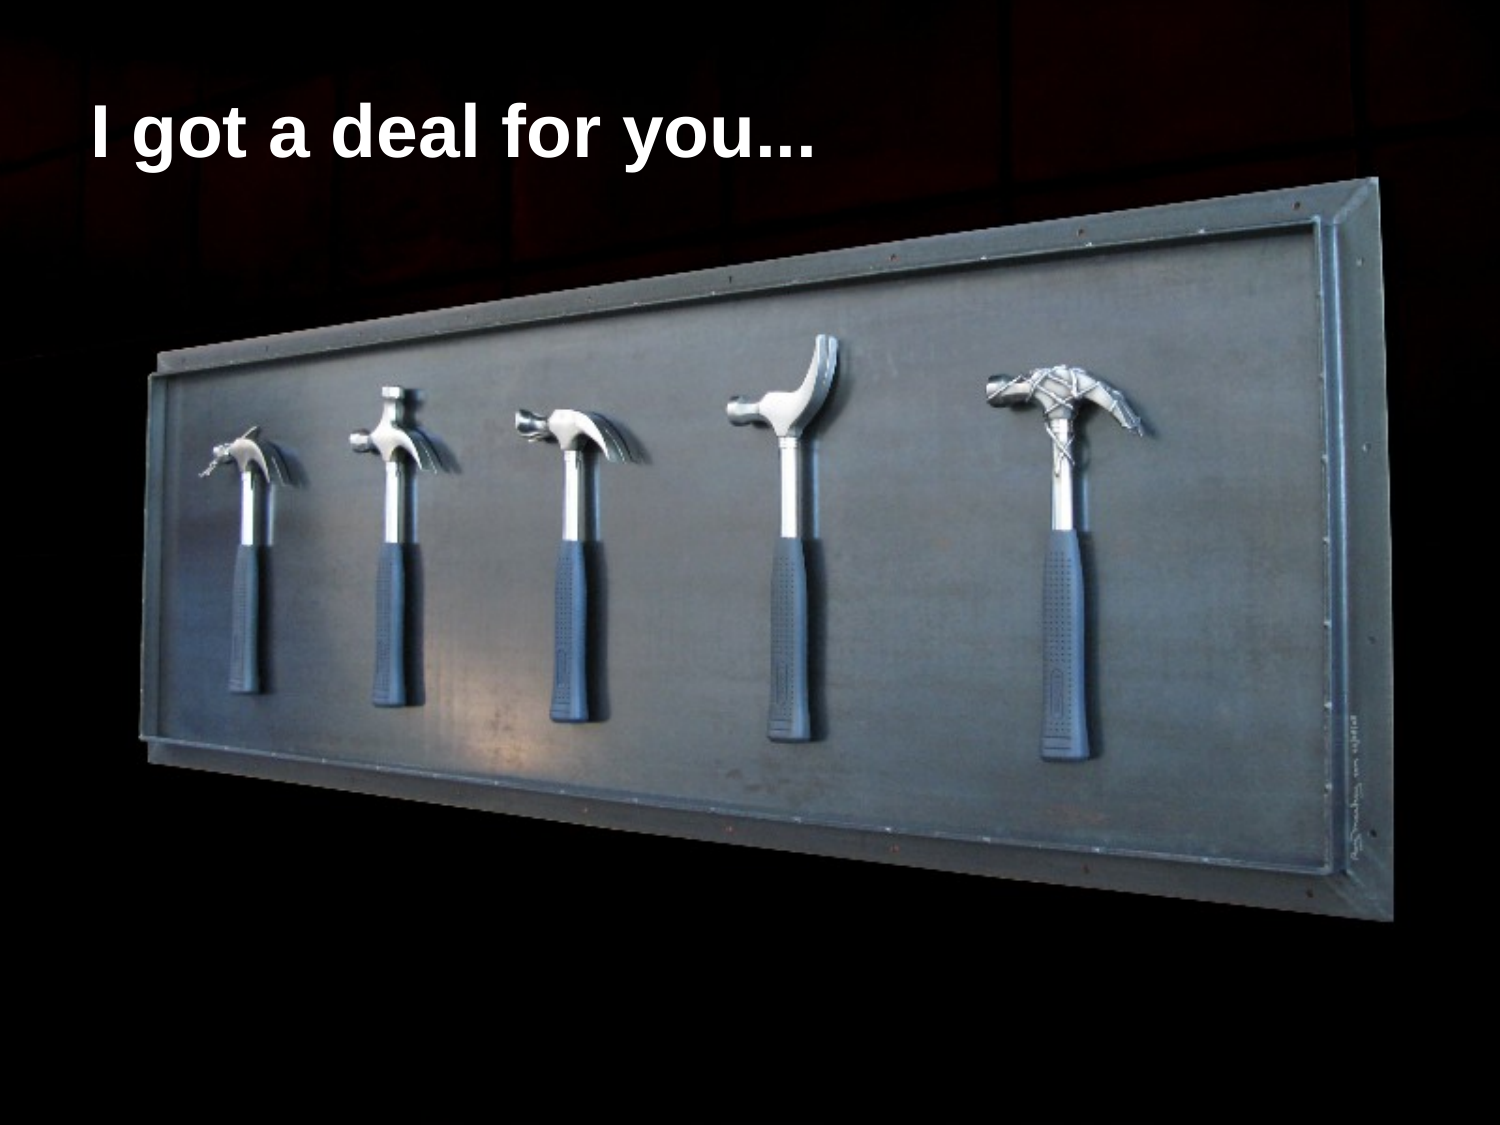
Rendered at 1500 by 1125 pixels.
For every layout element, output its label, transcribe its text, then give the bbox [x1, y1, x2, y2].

text_box I got a deal for you... [75, 75, 1051, 180]
picture [0, 0, 1500, 1125]
